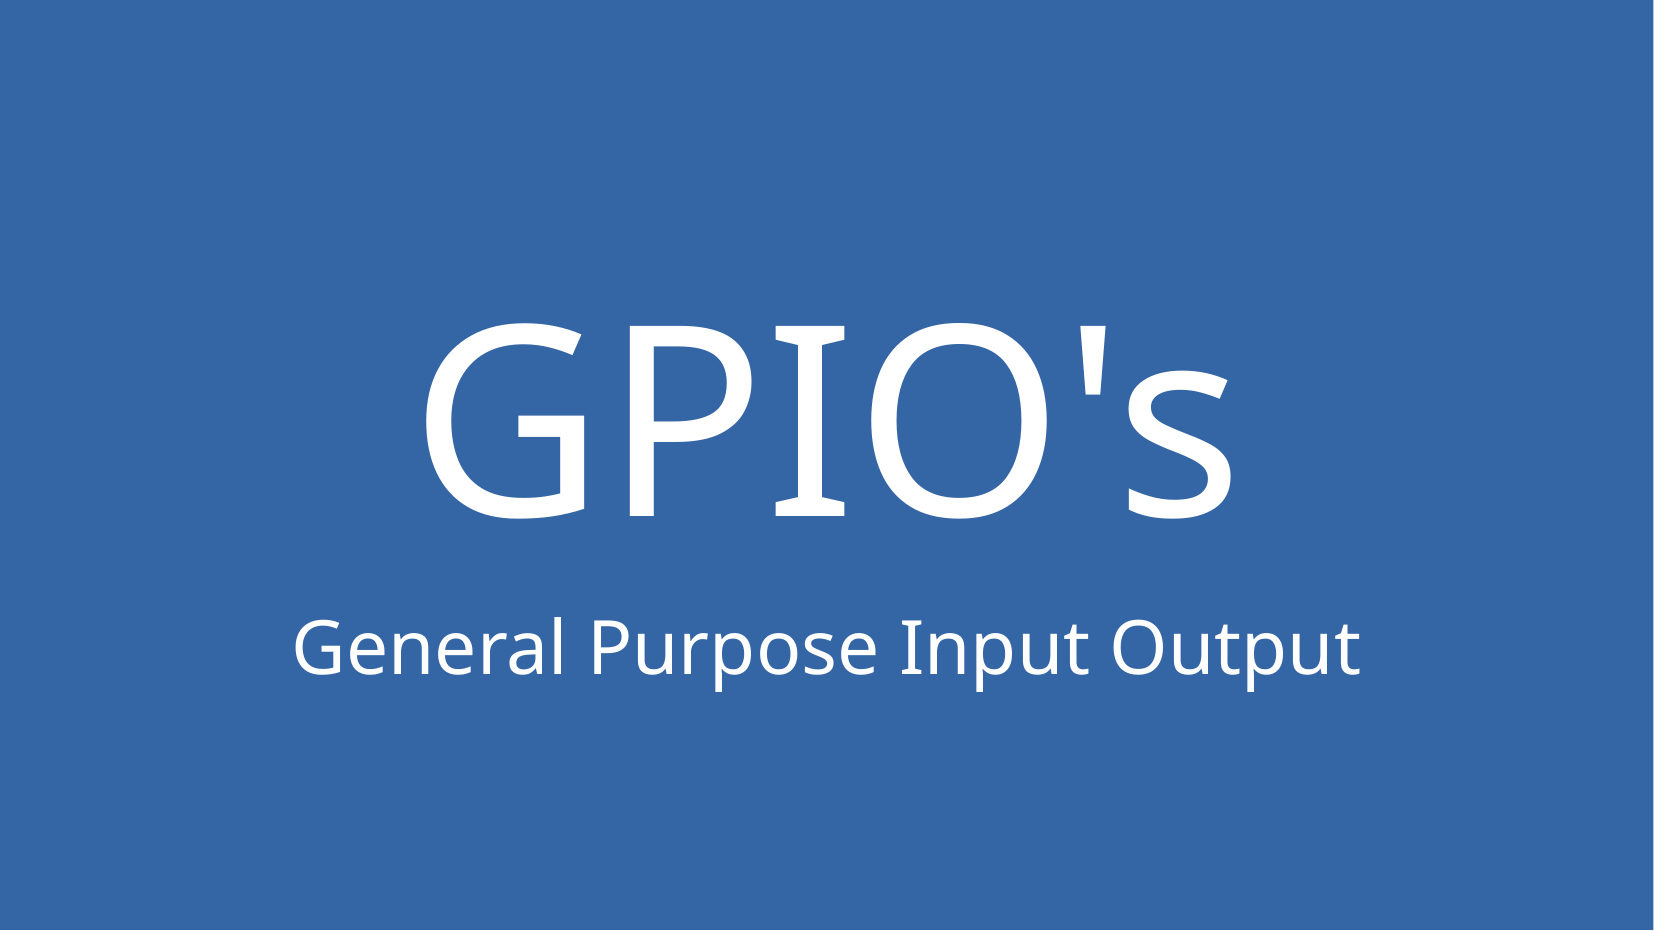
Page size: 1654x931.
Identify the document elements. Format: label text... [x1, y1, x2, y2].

title GPIO's General Purpose Input Output [82, 265, 1571, 664]
